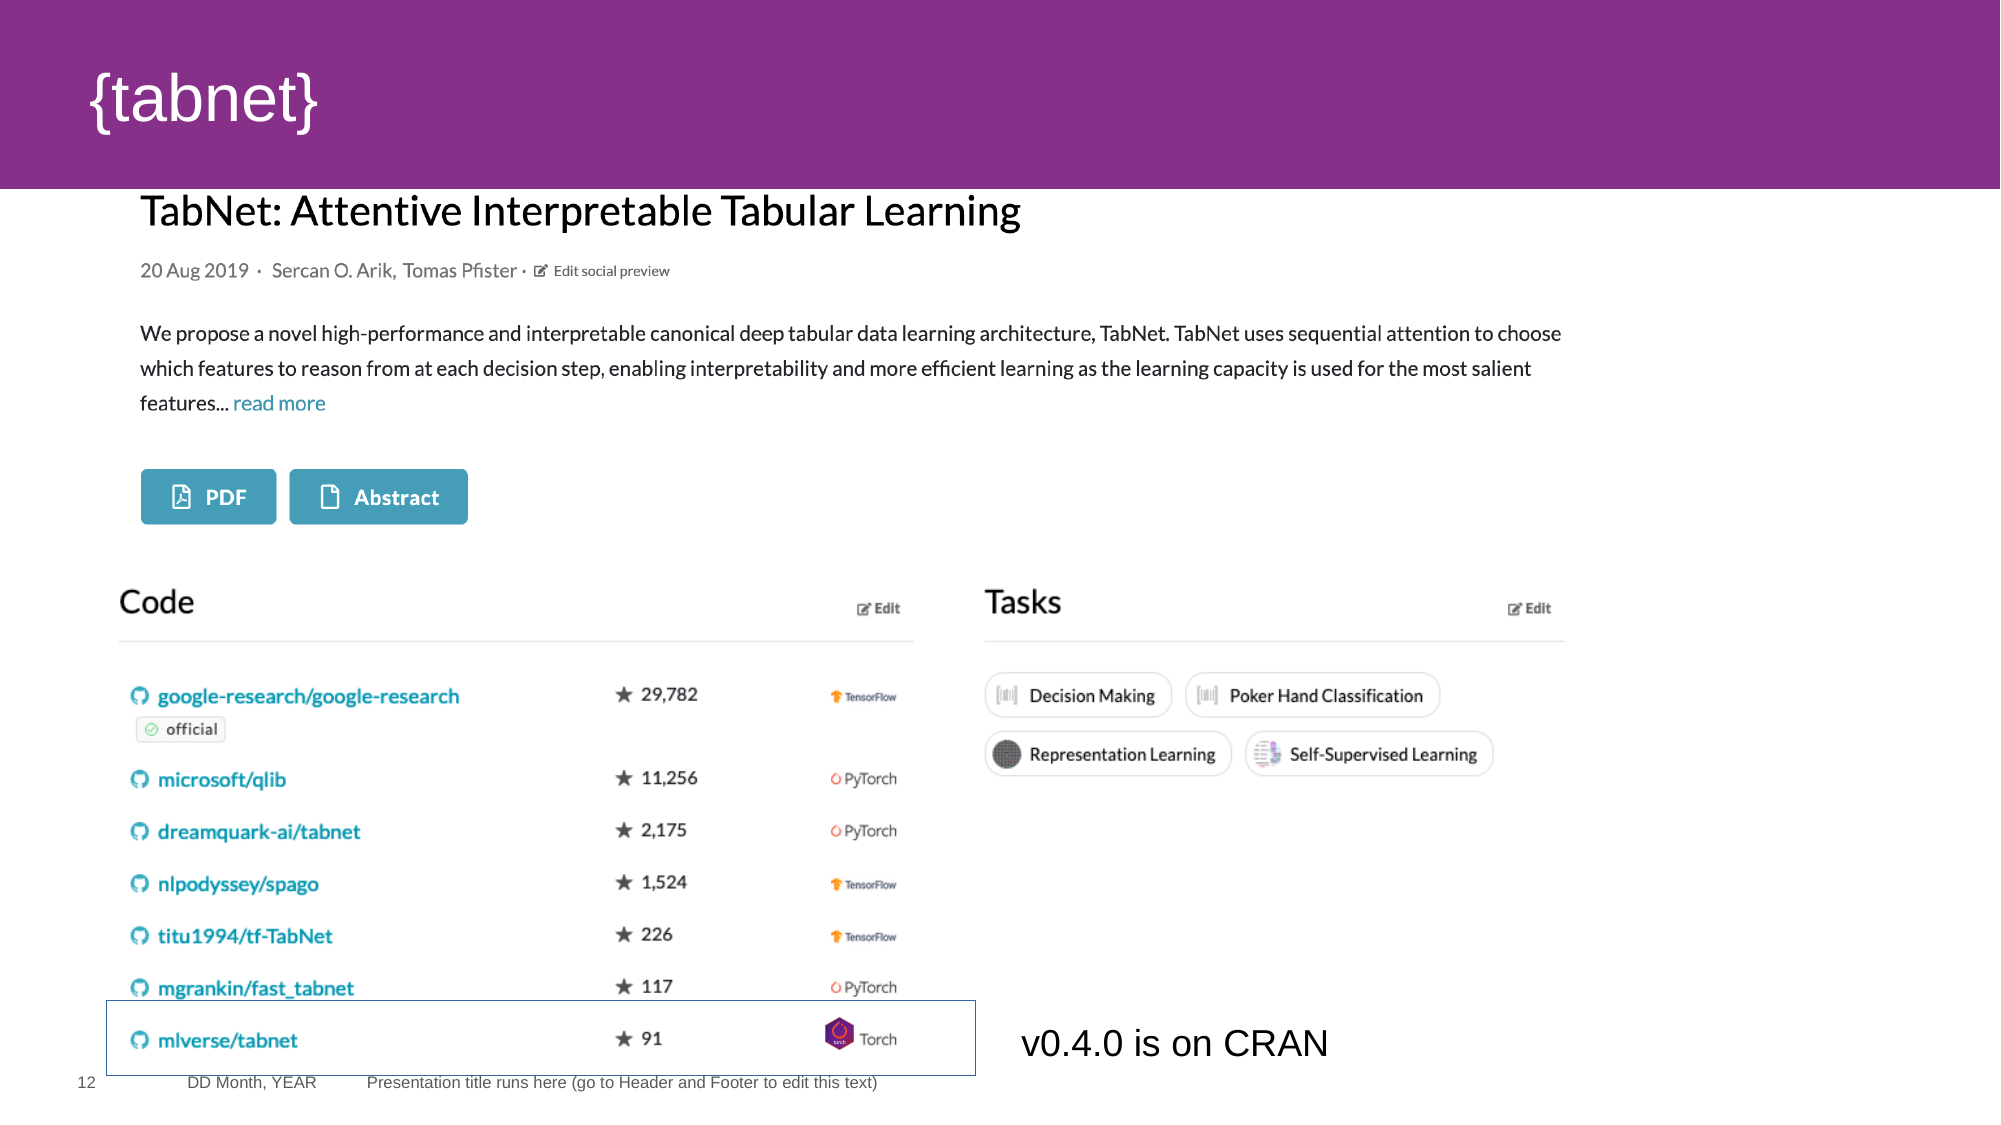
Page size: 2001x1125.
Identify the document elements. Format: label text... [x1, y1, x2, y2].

text_box DD Month, YEAR [127, 1076, 318, 1093]
picture [825, 1017, 854, 1051]
text_box v0.4.0 is on CRAN [1006, 1015, 1345, 1073]
picture [97, 189, 1613, 1057]
text_box <number> [77, 1057, 126, 1093]
text_box {tabnet} [0, 0, 2000, 189]
text_box Presentation title runs here (go to Header and Footer to edit this text) [366, 1057, 1728, 1093]
text_box [106, 1000, 976, 1076]
